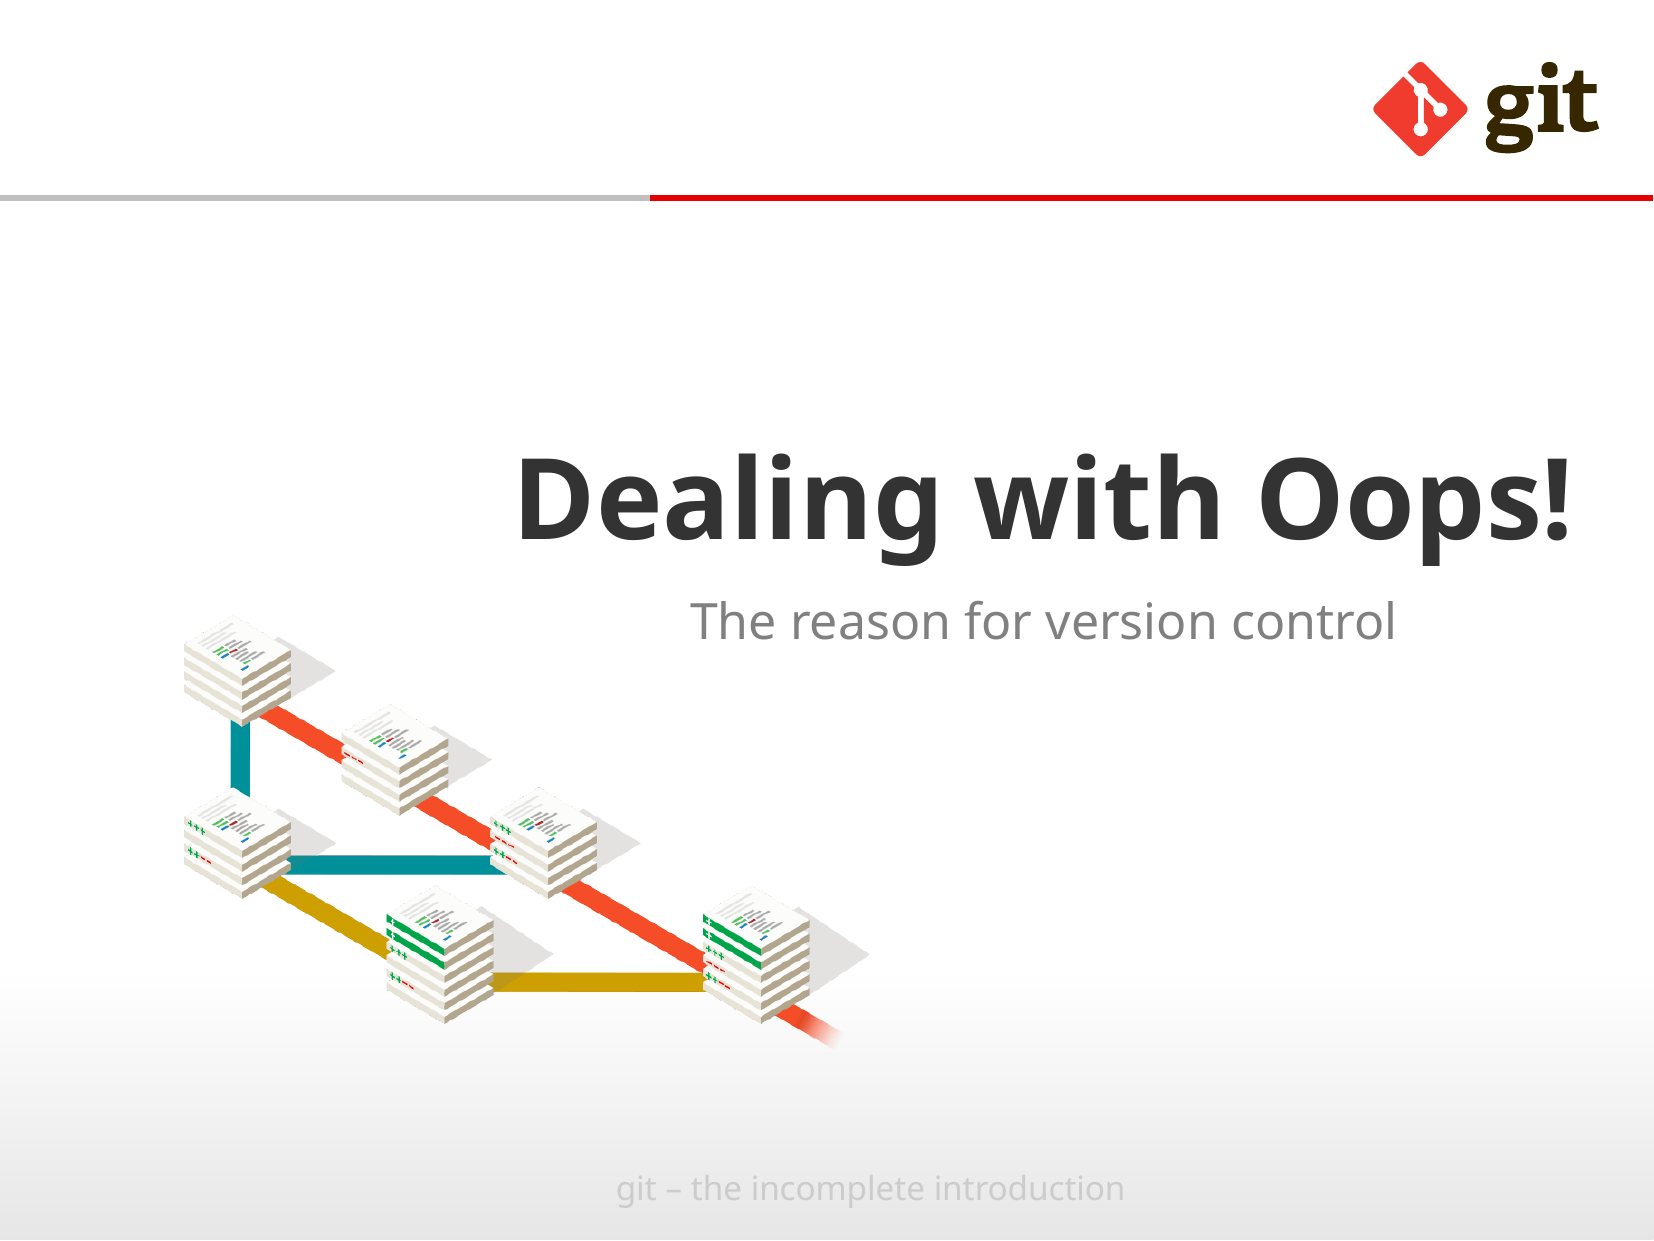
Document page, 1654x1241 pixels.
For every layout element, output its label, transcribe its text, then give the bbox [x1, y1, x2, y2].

subtitle Dealing with Oops! The reason for version control [473, 285, 1615, 788]
picture [182, 613, 886, 1068]
